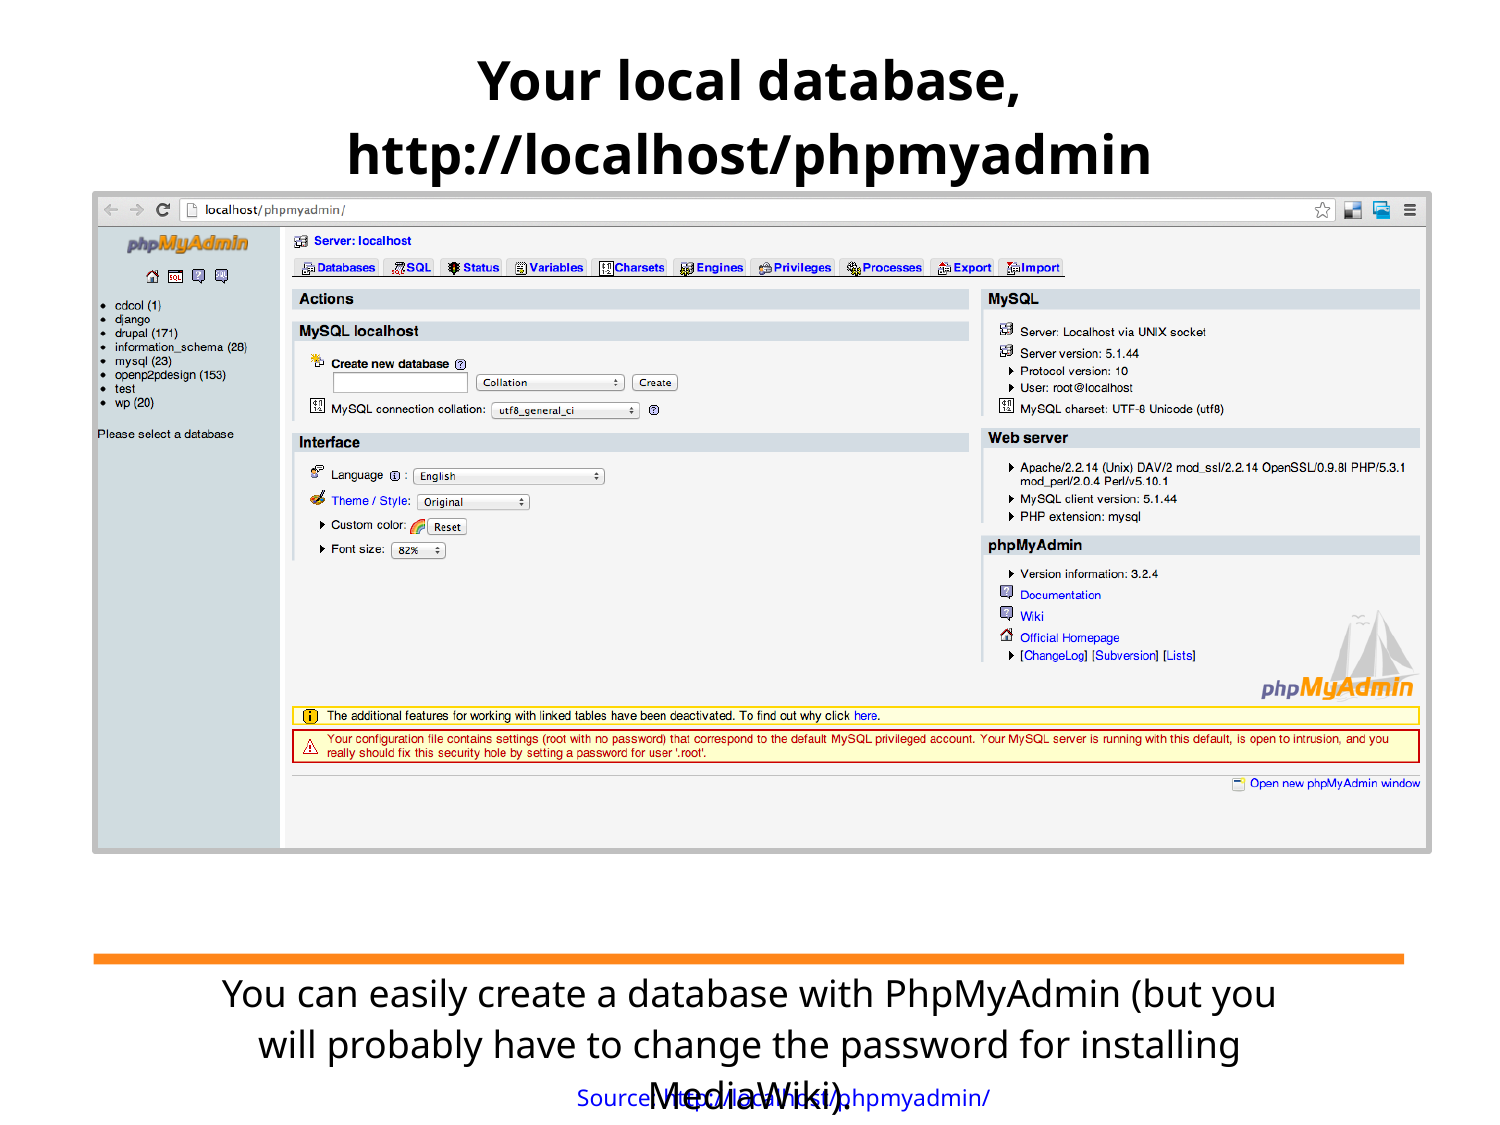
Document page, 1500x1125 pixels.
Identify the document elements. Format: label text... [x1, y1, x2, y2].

picture [0, 0, 1500, 1125]
text_box You can easily create a database with PhpMyAdmin (but you will probably have to change the password for installing MediaWiki). [196, 960, 1305, 1064]
text_box Source: http://localhost/phpmyadmin/ [562, 1074, 938, 1115]
title Your local database, http://localhost/phpmyadmin [75, 44, 1426, 188]
